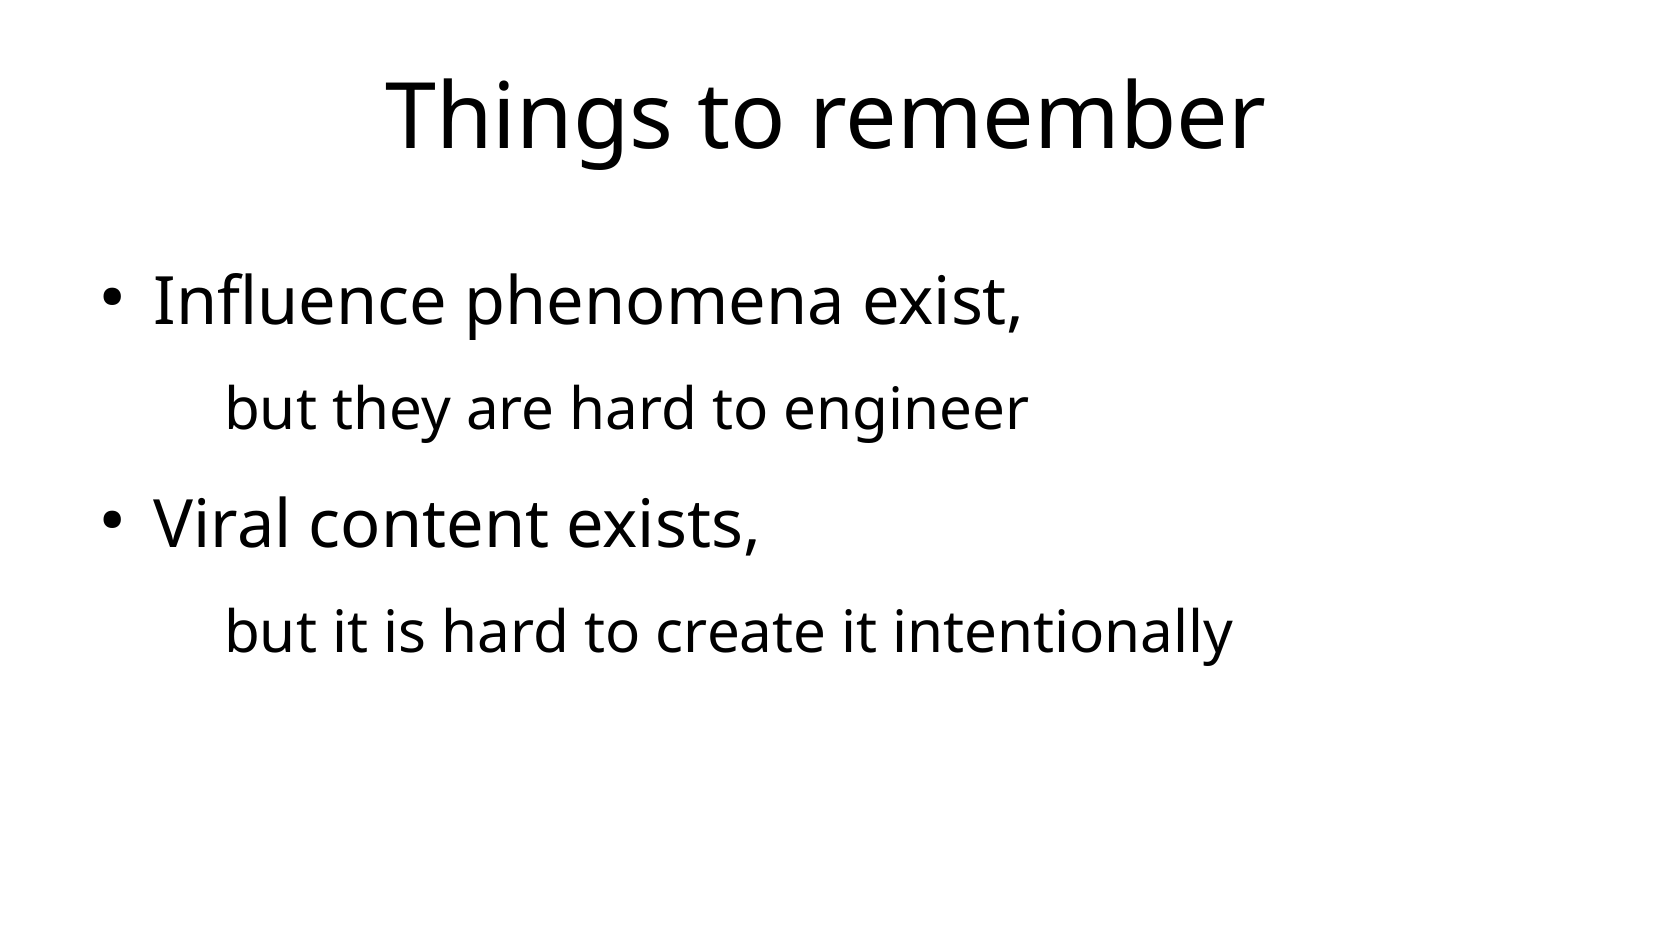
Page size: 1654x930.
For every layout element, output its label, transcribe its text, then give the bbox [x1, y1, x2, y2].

list Influence phenomena exist, but they are hard to engineer Viral content exists, but it is hard to create it intentionally [82, 252, 1571, 793]
title Things to remember [82, 1, 1571, 225]
